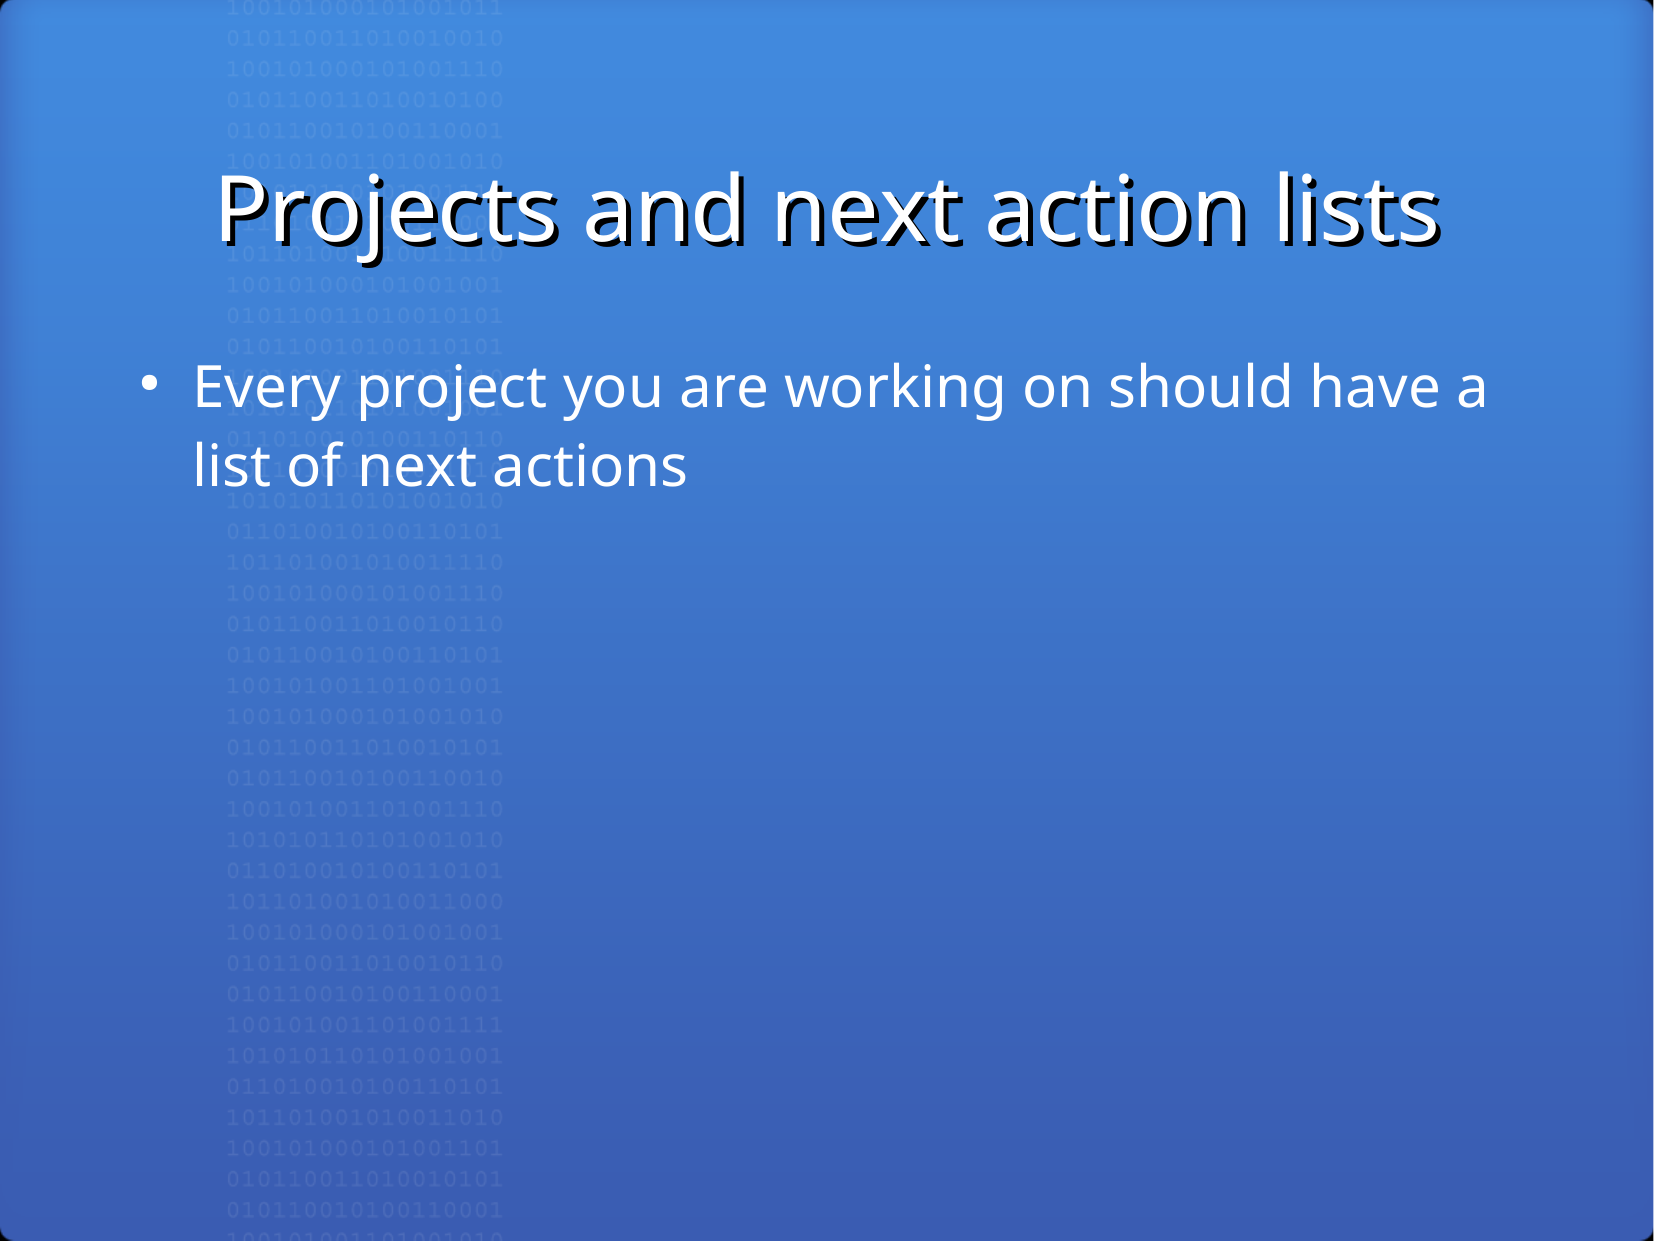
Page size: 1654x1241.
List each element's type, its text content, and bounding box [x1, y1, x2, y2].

list Every project you are working on should have a list of next actions [121, 344, 1534, 1127]
picture [0, 0, 1654, 1241]
title Projects and next action lists [121, 102, 1534, 310]
